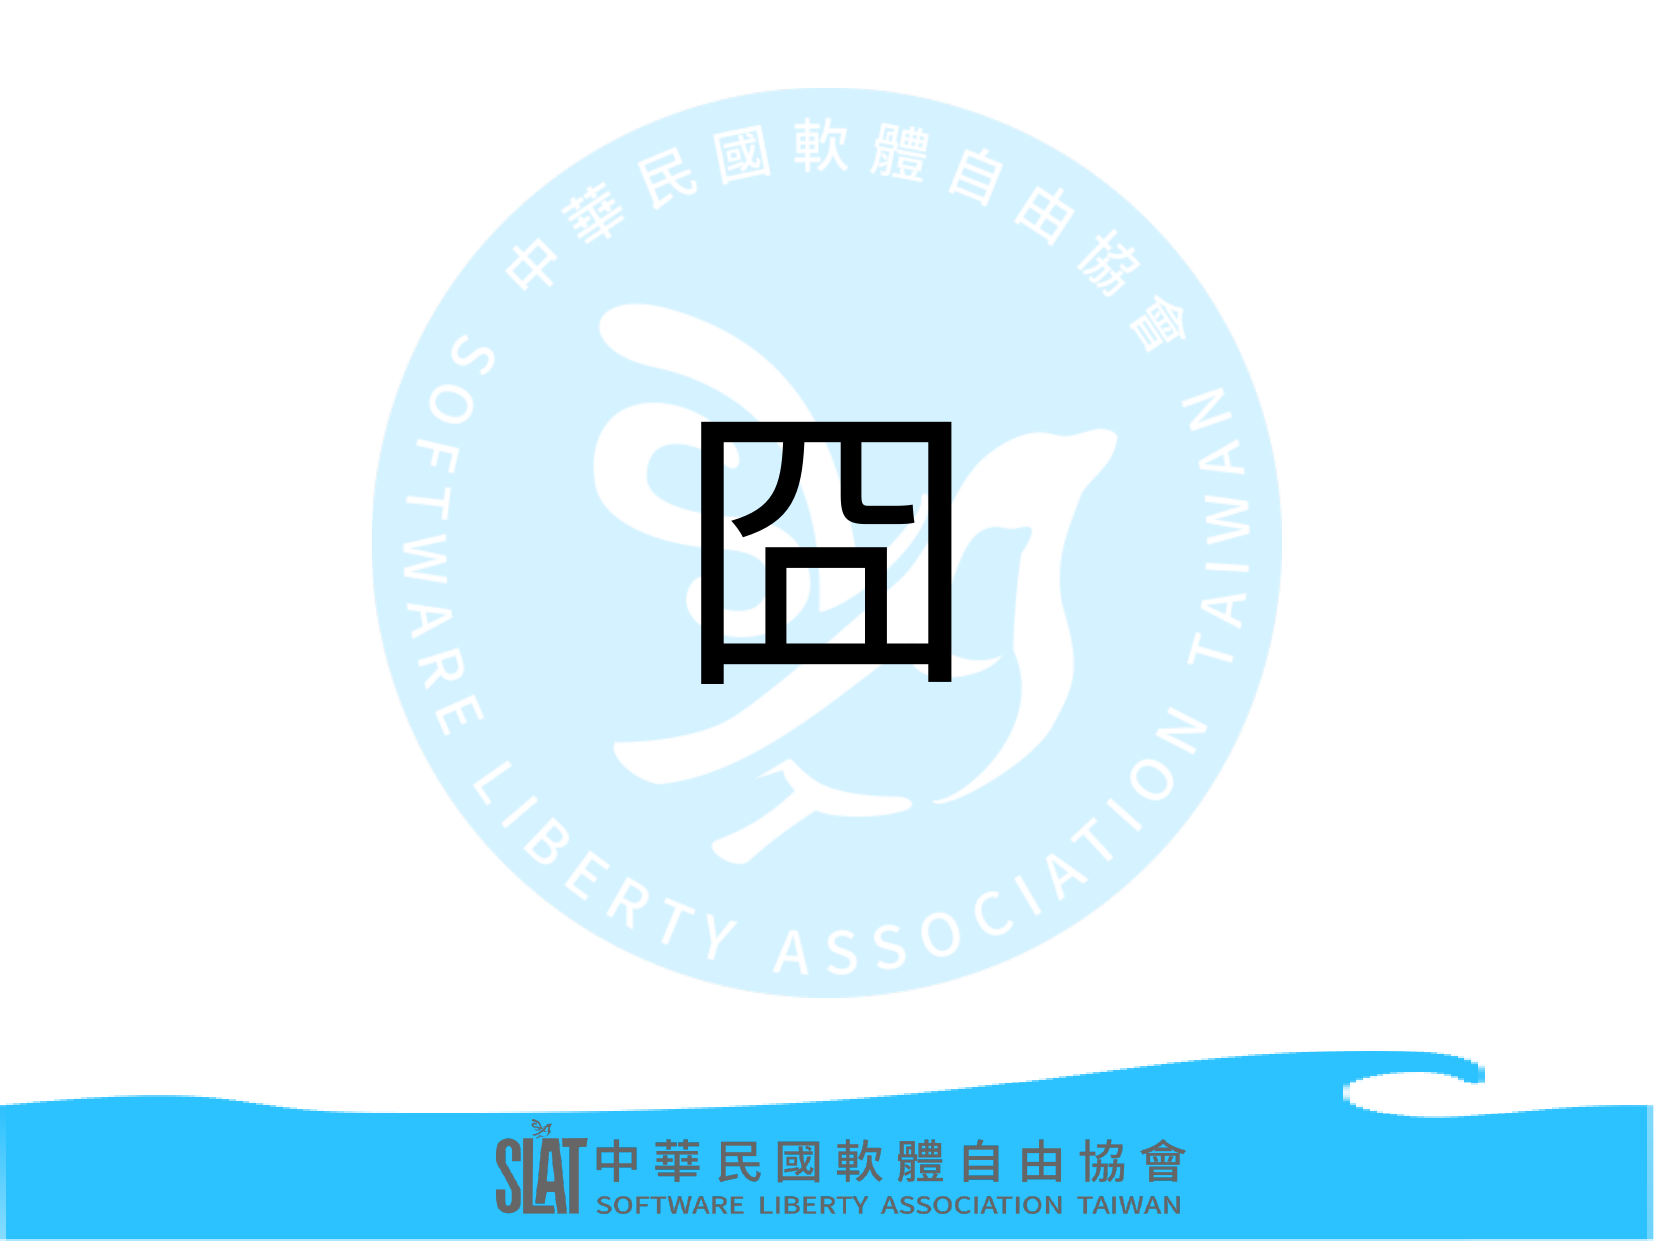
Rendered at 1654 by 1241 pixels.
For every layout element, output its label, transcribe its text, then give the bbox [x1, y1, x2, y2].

subtitle 囧 [82, 49, 1571, 1010]
picture [0, 1051, 1654, 1241]
